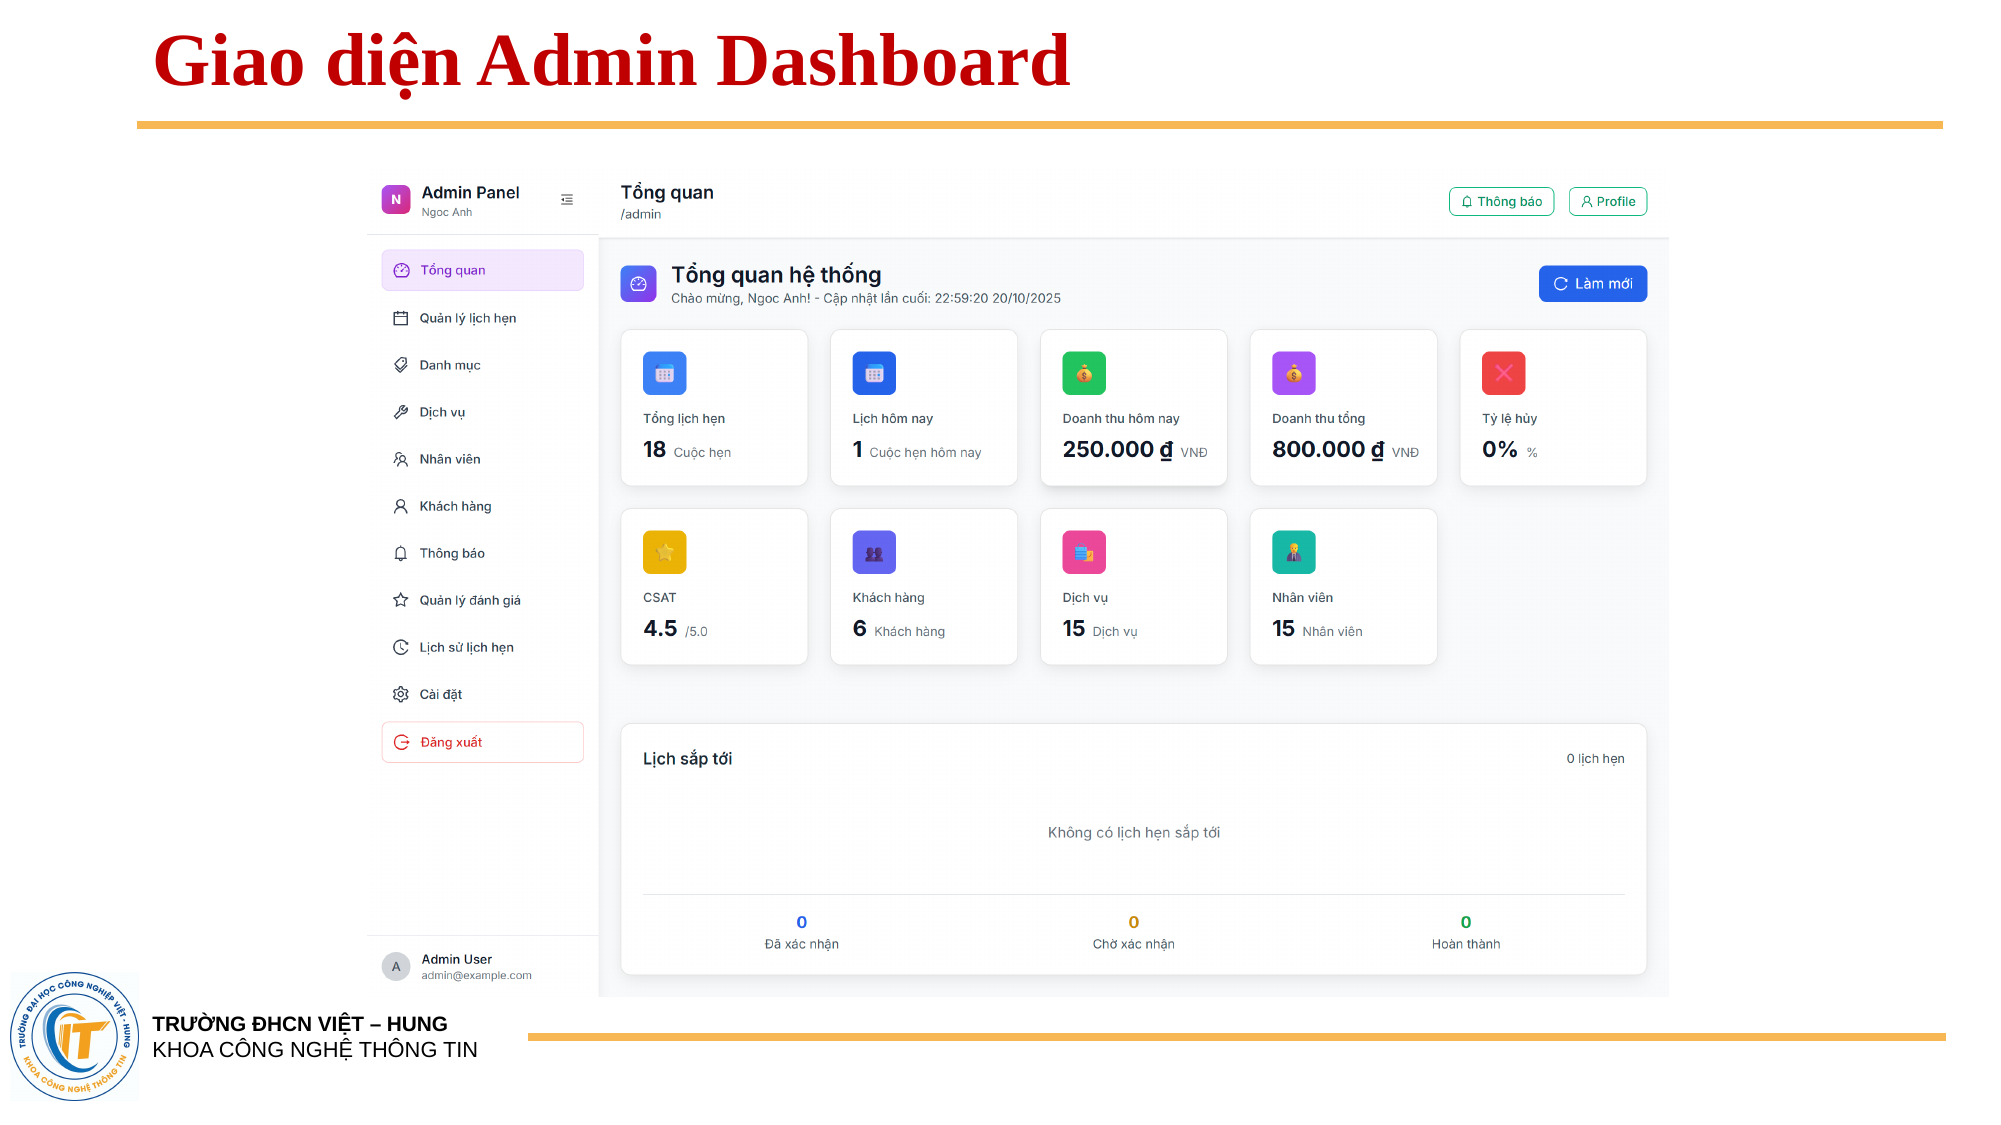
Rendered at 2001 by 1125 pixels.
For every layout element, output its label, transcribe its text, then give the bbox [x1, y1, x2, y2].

picture [367, 165, 1669, 997]
title Giao diện Admin Dashboard [137, 11, 1944, 112]
